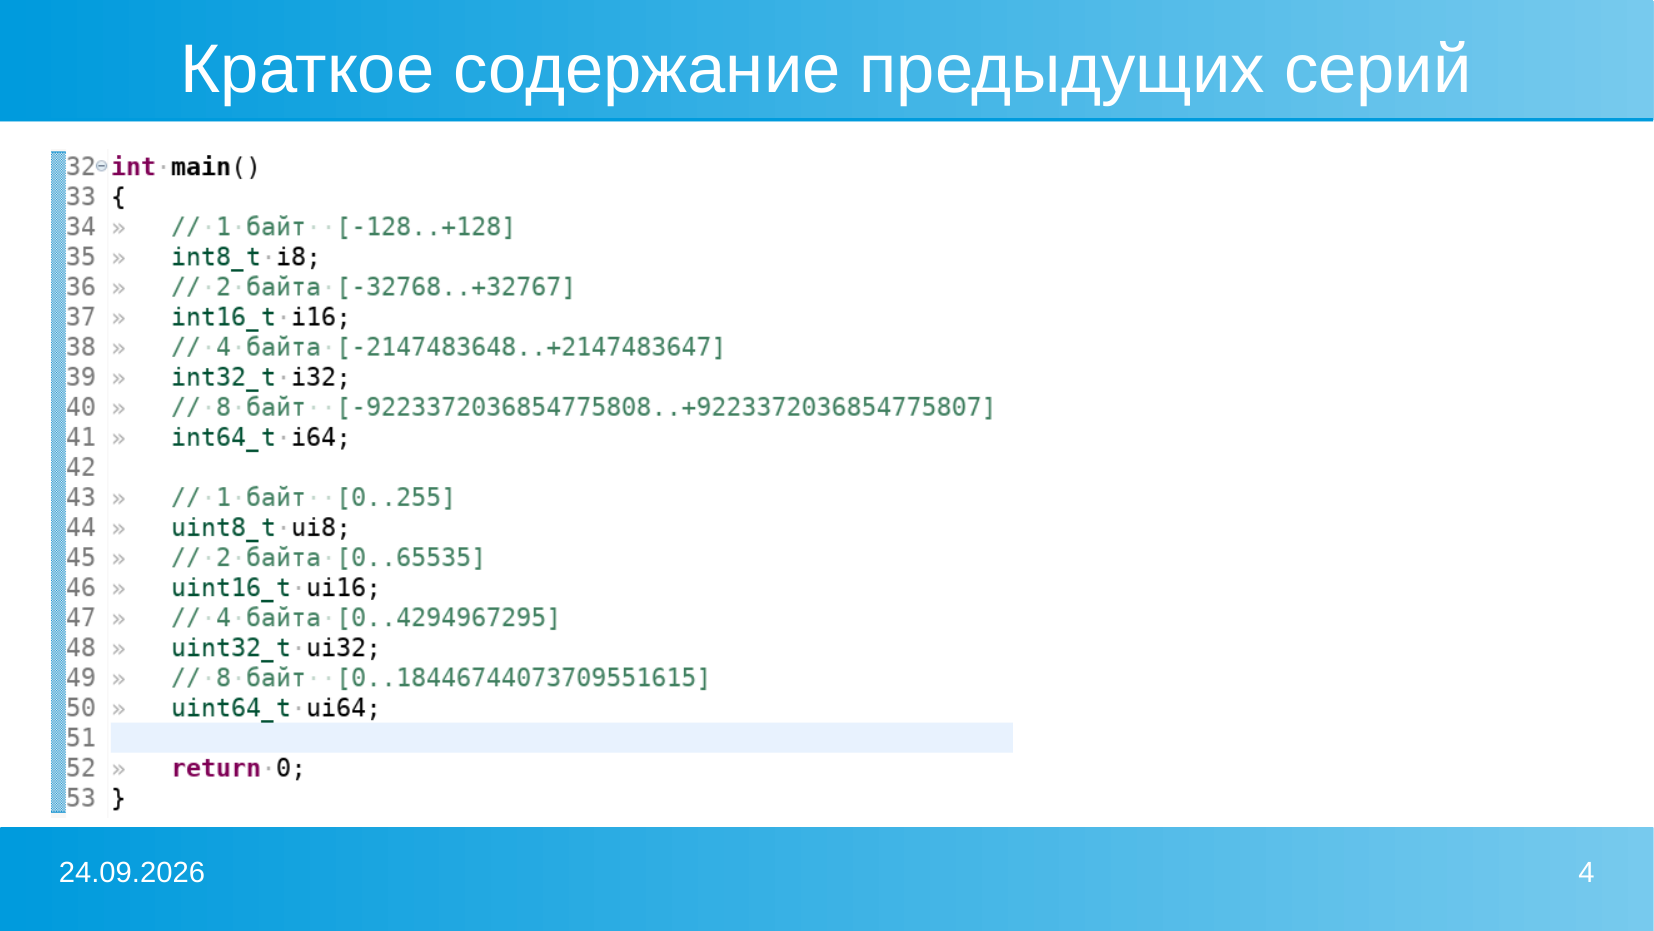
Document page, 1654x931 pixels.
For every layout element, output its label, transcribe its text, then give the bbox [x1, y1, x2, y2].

picture [51, 149, 1013, 818]
title Краткое содержание предыдущих серий [59, 29, 1595, 108]
